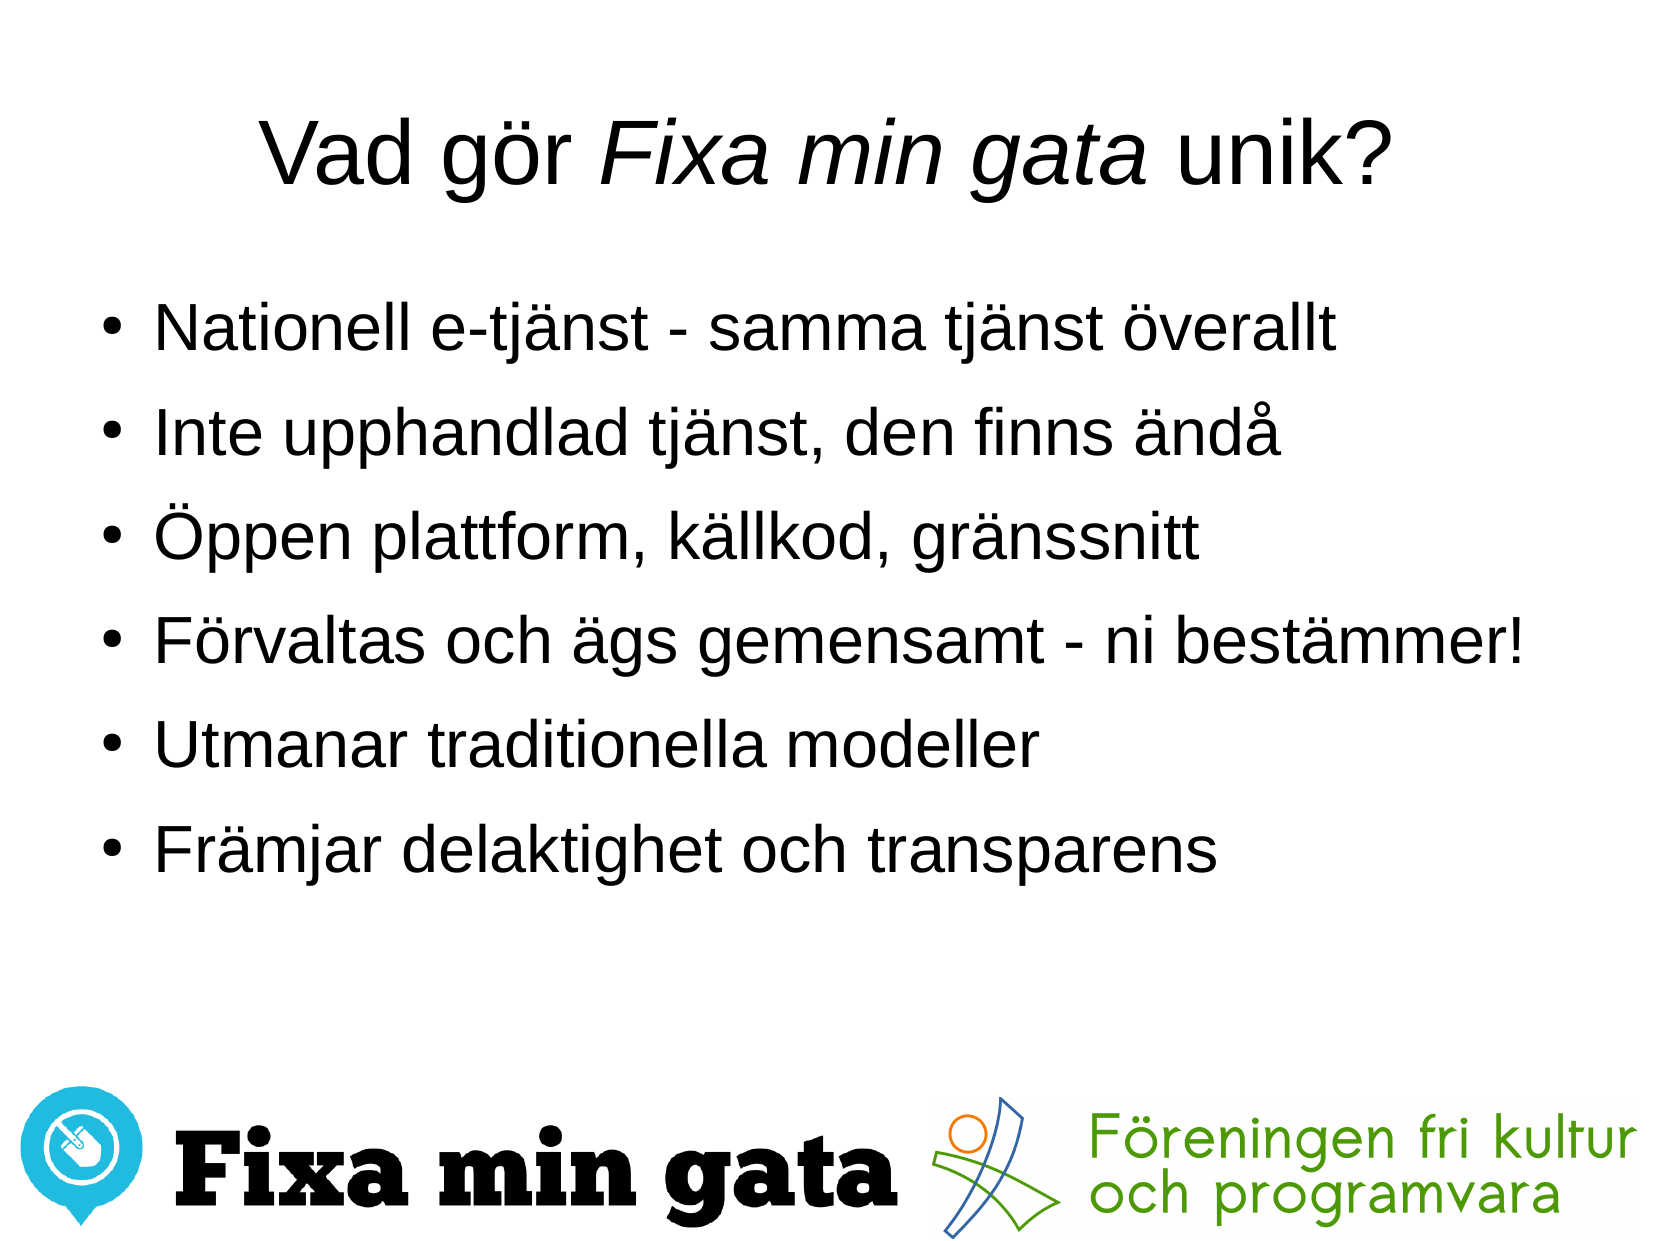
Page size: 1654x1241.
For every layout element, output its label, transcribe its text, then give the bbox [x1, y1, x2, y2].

list Nationell e-tjänst - samma tjänst överallt Inte upphandlad tjänst, den finns ändå Öppen plattform, källkod, gränssnitt Förvaltas och ägs gemensamt - ni bestämmer! Utmanar traditionella modeller Främjar delaktighet och transparens [82, 290, 1538, 1010]
title Vad gör Fixa min gata unik? [82, 49, 1571, 257]
picture [4, 1079, 910, 1236]
picture [932, 1097, 1638, 1239]
